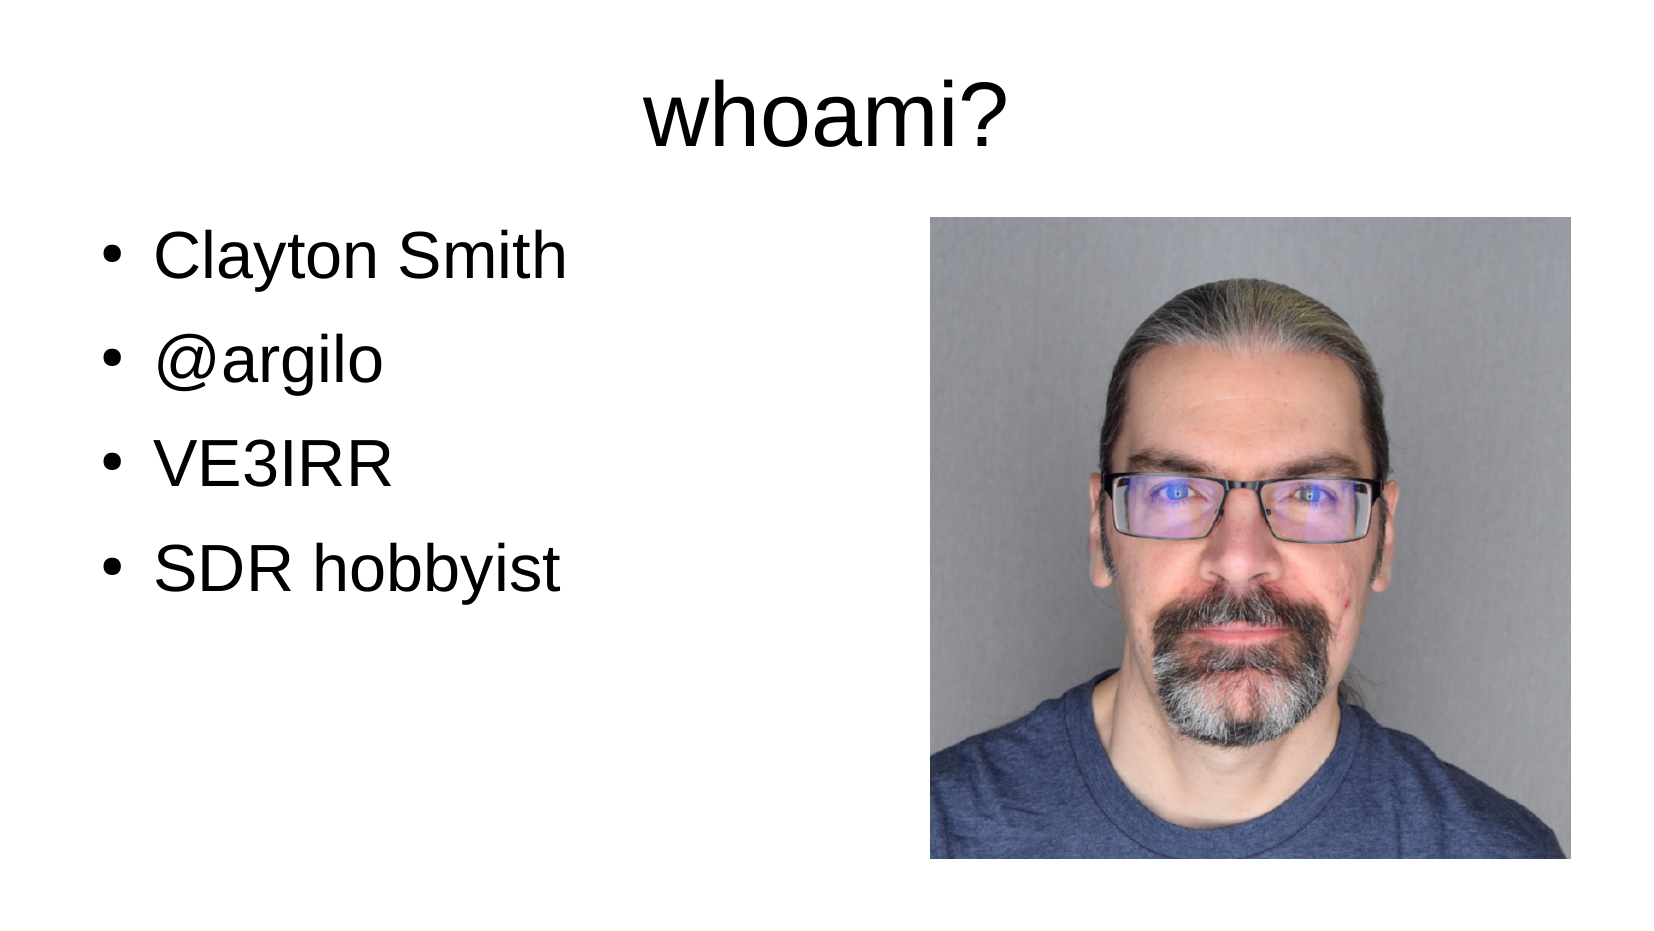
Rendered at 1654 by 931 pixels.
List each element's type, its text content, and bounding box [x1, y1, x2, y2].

list Clayton Smith @argilo VE3IRR SDR hobbyist [82, 217, 930, 758]
title whoami? [82, 37, 1571, 193]
picture [930, 217, 1571, 859]
